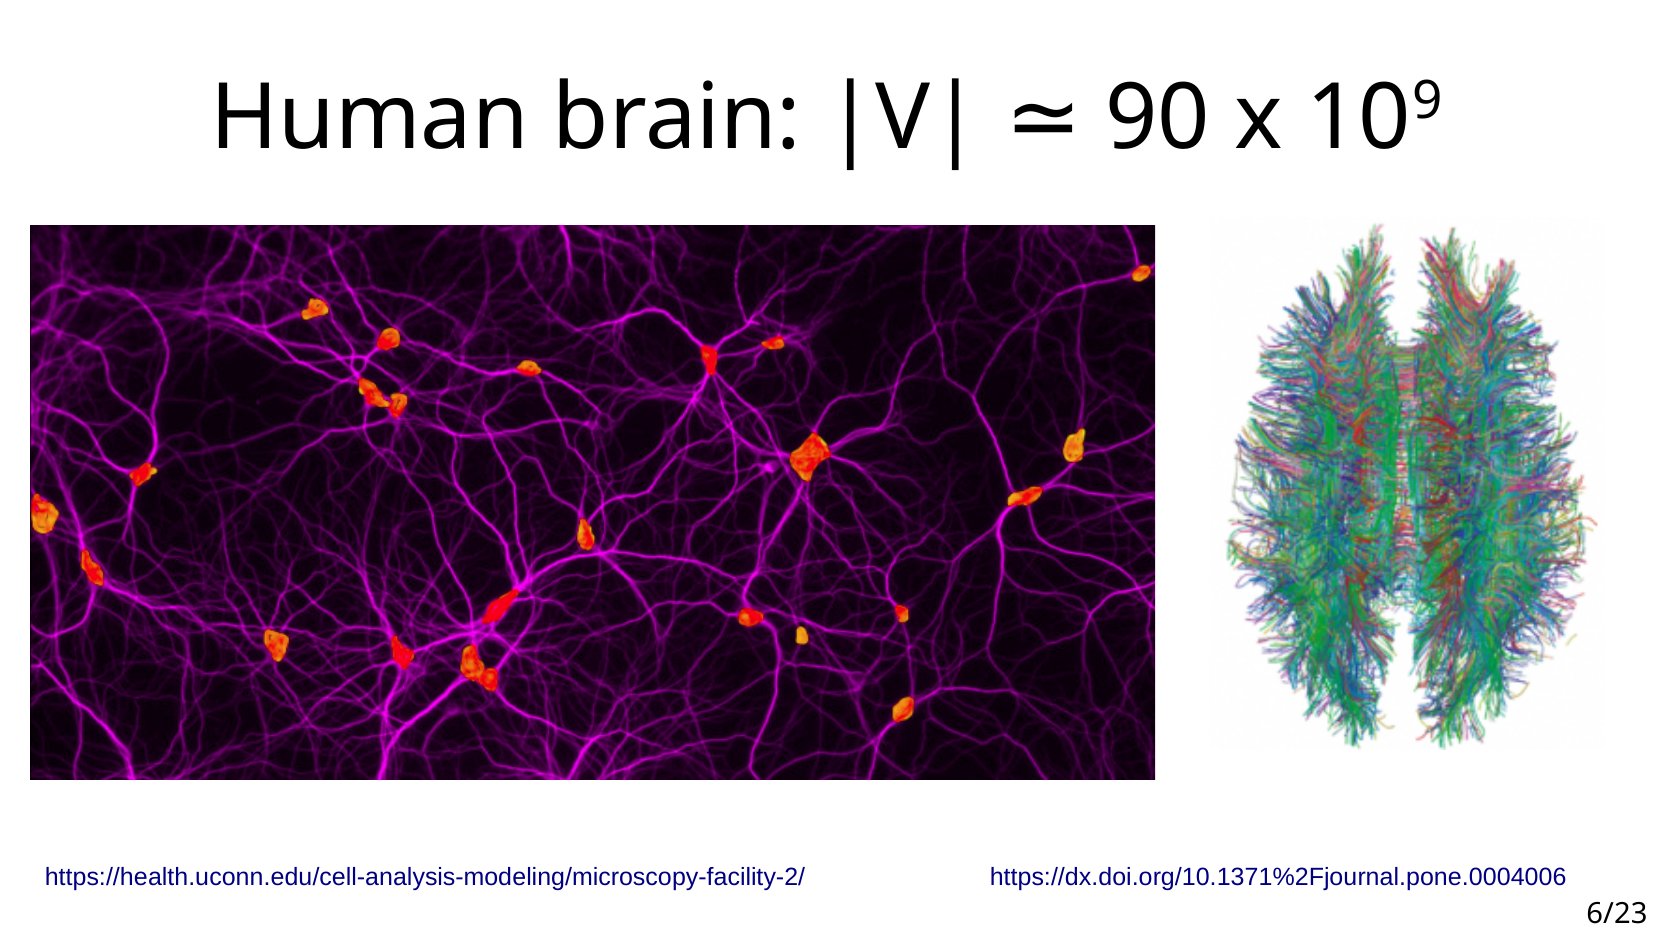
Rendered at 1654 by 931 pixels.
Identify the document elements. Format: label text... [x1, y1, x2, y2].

picture [1210, 217, 1606, 751]
text_box https://dx.doi.org/10.1371%2Fjournal.pone.0004006 [1198, 855, 1591, 906]
text_box https://health.uconn.edu/cell-analysis-modeling/microscopy-facility-2/ [30, 855, 1198, 906]
picture [30, 225, 1156, 781]
title Human brain: |V| ≃ 90 x 109 [82, 1, 1571, 226]
